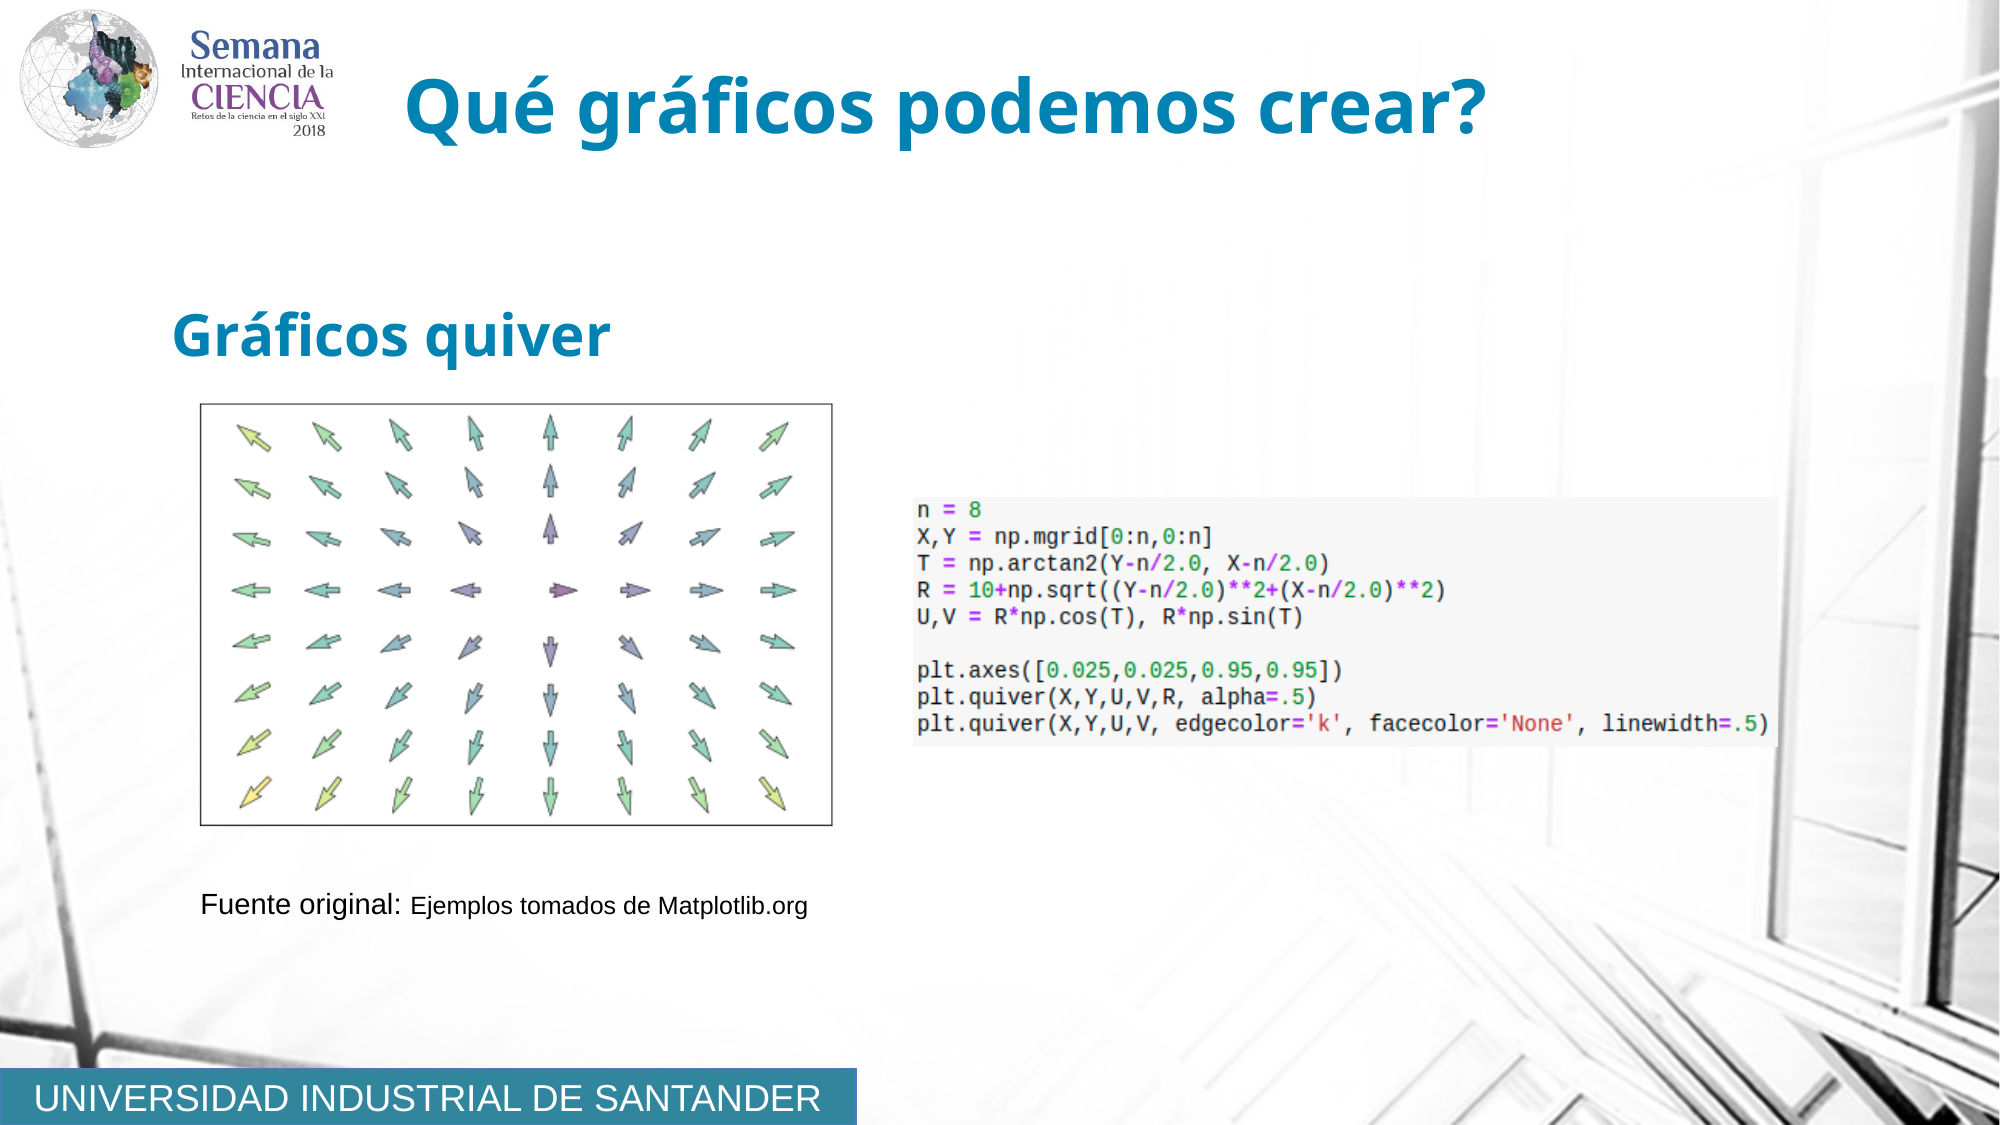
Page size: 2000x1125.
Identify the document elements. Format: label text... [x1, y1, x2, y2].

text_box Fuente original: Ejemplos tomados de Matplotlib.org [185, 880, 824, 929]
text_box Qué gráficos podemos crear? [388, 124, 1814, 299]
text_box Gráficos quiver [156, 286, 1421, 390]
picture [0, 0, 2000, 1125]
text_box UNIVERSIDAD INDUSTRIAL DE SANTANDER [0, 1068, 857, 1125]
